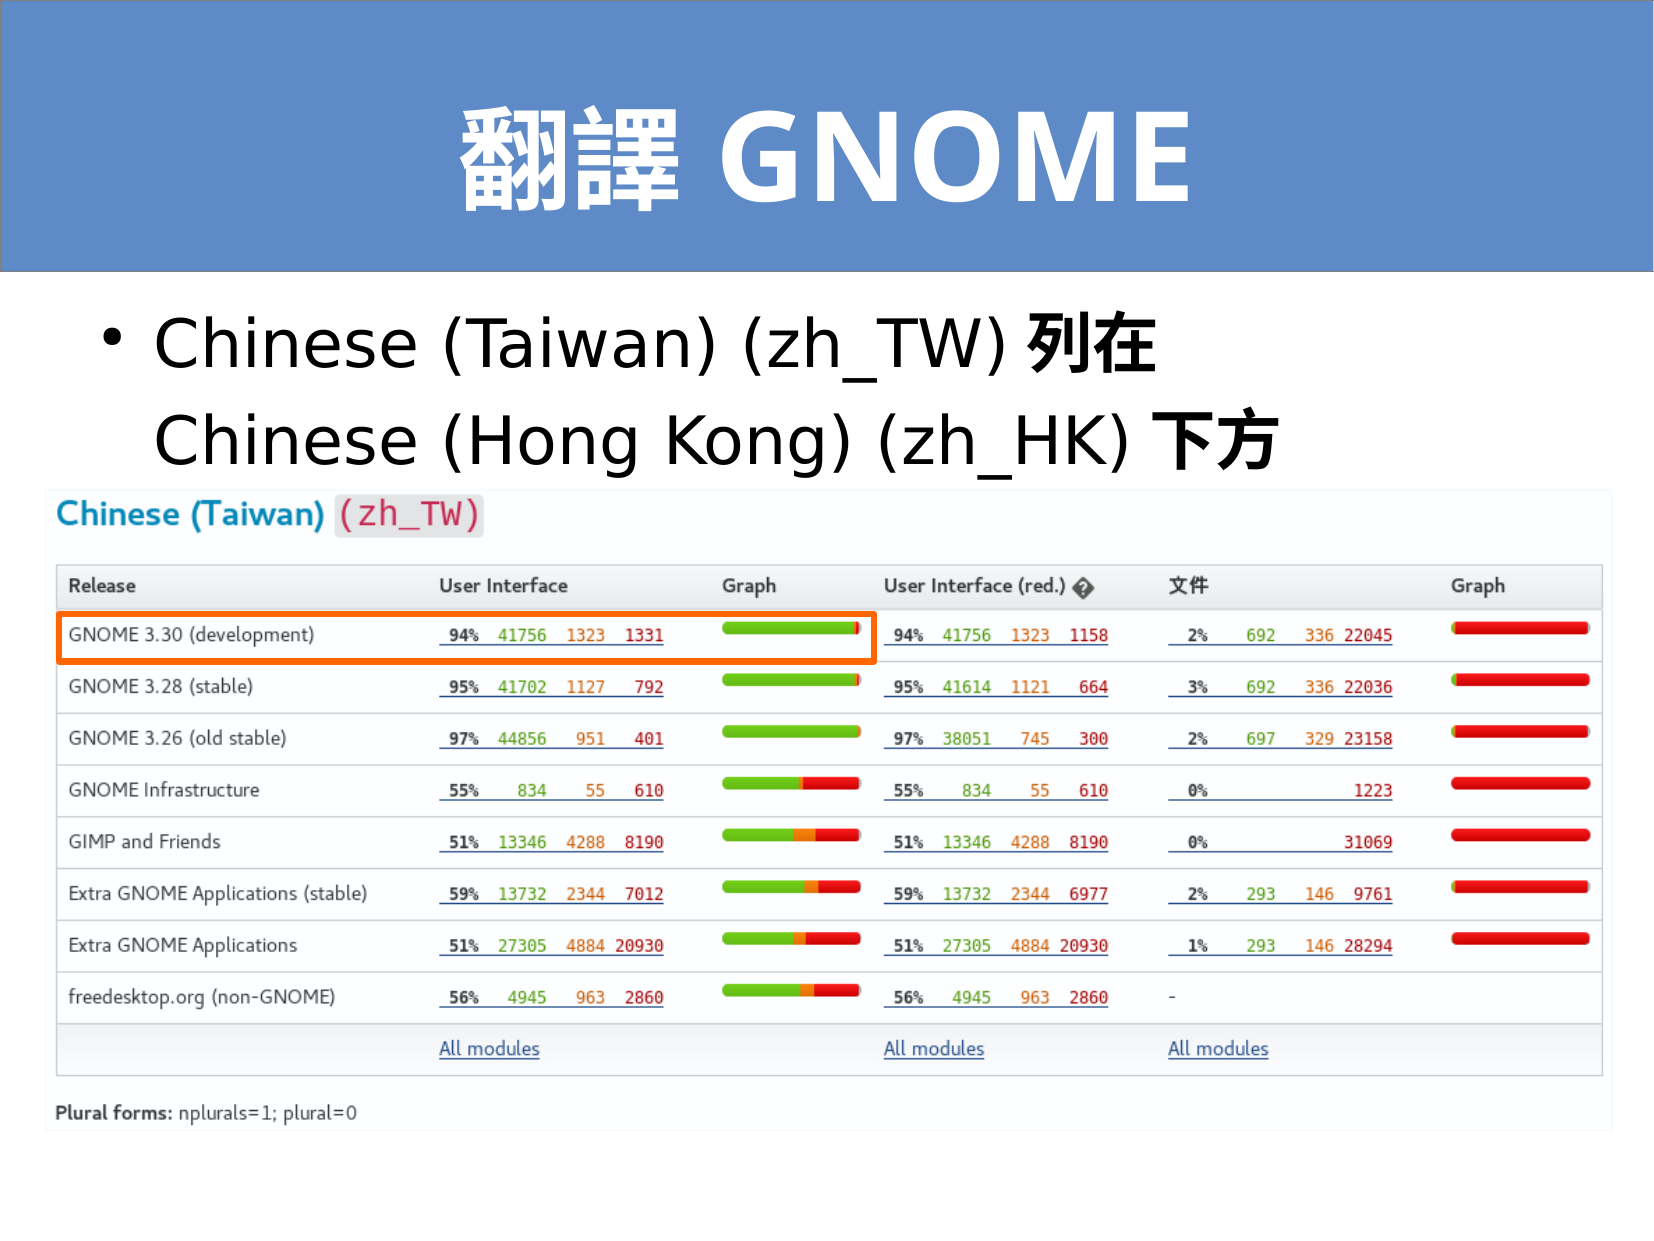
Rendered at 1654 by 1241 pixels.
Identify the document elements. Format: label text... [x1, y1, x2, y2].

picture [45, 489, 1613, 1131]
list Chinese (Taiwan) (zh_TW)列在 Chinese (Hong Kong) (zh_HK)下方 [82, 290, 1538, 489]
text_box [59, 614, 875, 662]
text_box [0, 0, 1654, 272]
title 翻譯GNOME [82, 49, 1571, 257]
